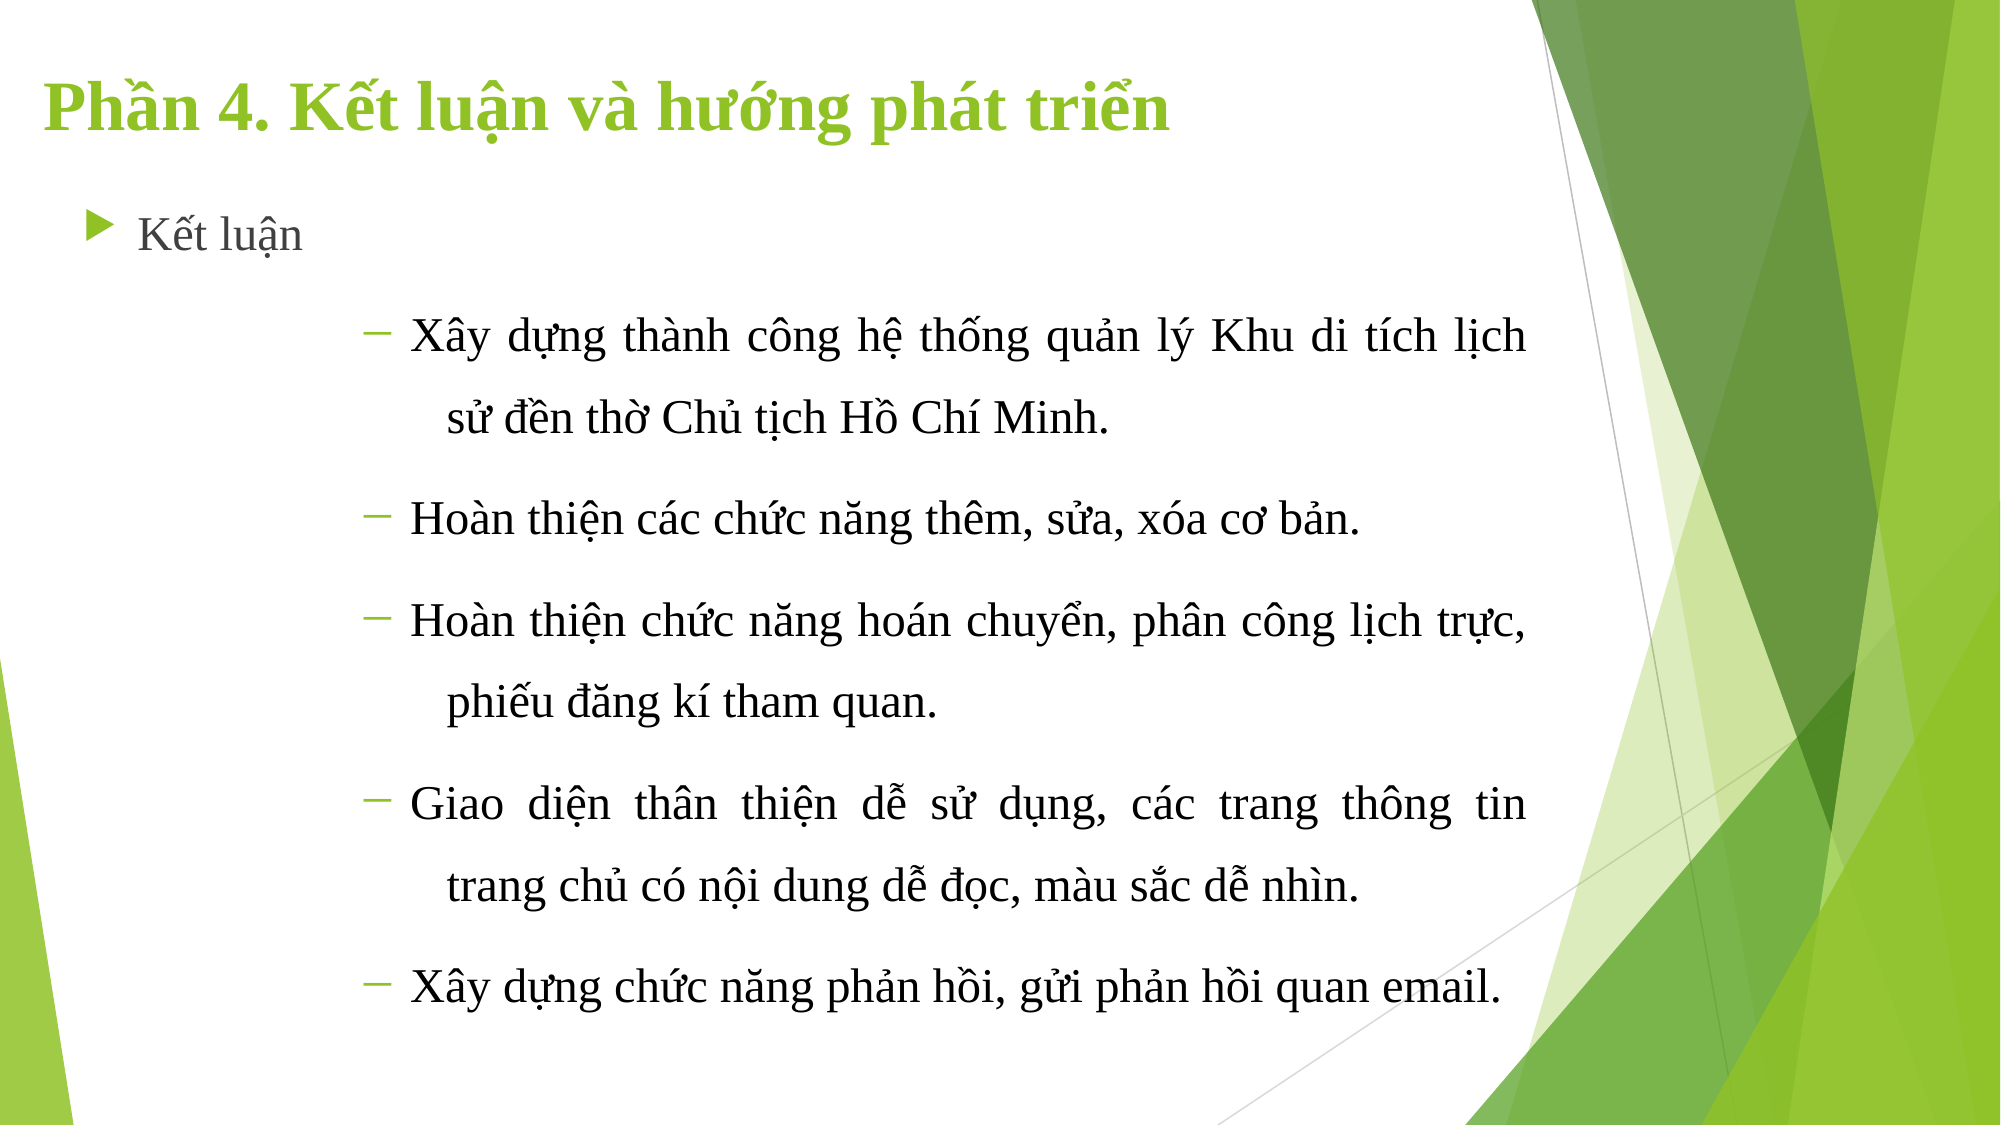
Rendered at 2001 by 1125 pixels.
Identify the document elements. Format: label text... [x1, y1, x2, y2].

title Phần 4. Kết luận và hướng phát triển [0, 0, 1215, 205]
list Kết luận Xây dựng thành công hệ thống quản lý Khu di tích lịch sử đền thờ Chủ tịch Hồ Chí Minh. Hoàn thiện các chức năng thêm, sửa, xóa cơ bản. Hoàn thiện chức năng hoán chuyển, phân công lịch trực, phiếu đăng kí tham quan. Giao diện thân thiện dễ sử dụng, các trang thông tin trang chủ có nội dung dễ đọc, màu sắc dễ nhìn. Xây dựng chức năng phản hồi, gửi phản hồi quan email. [67, 153, 1543, 1068]
